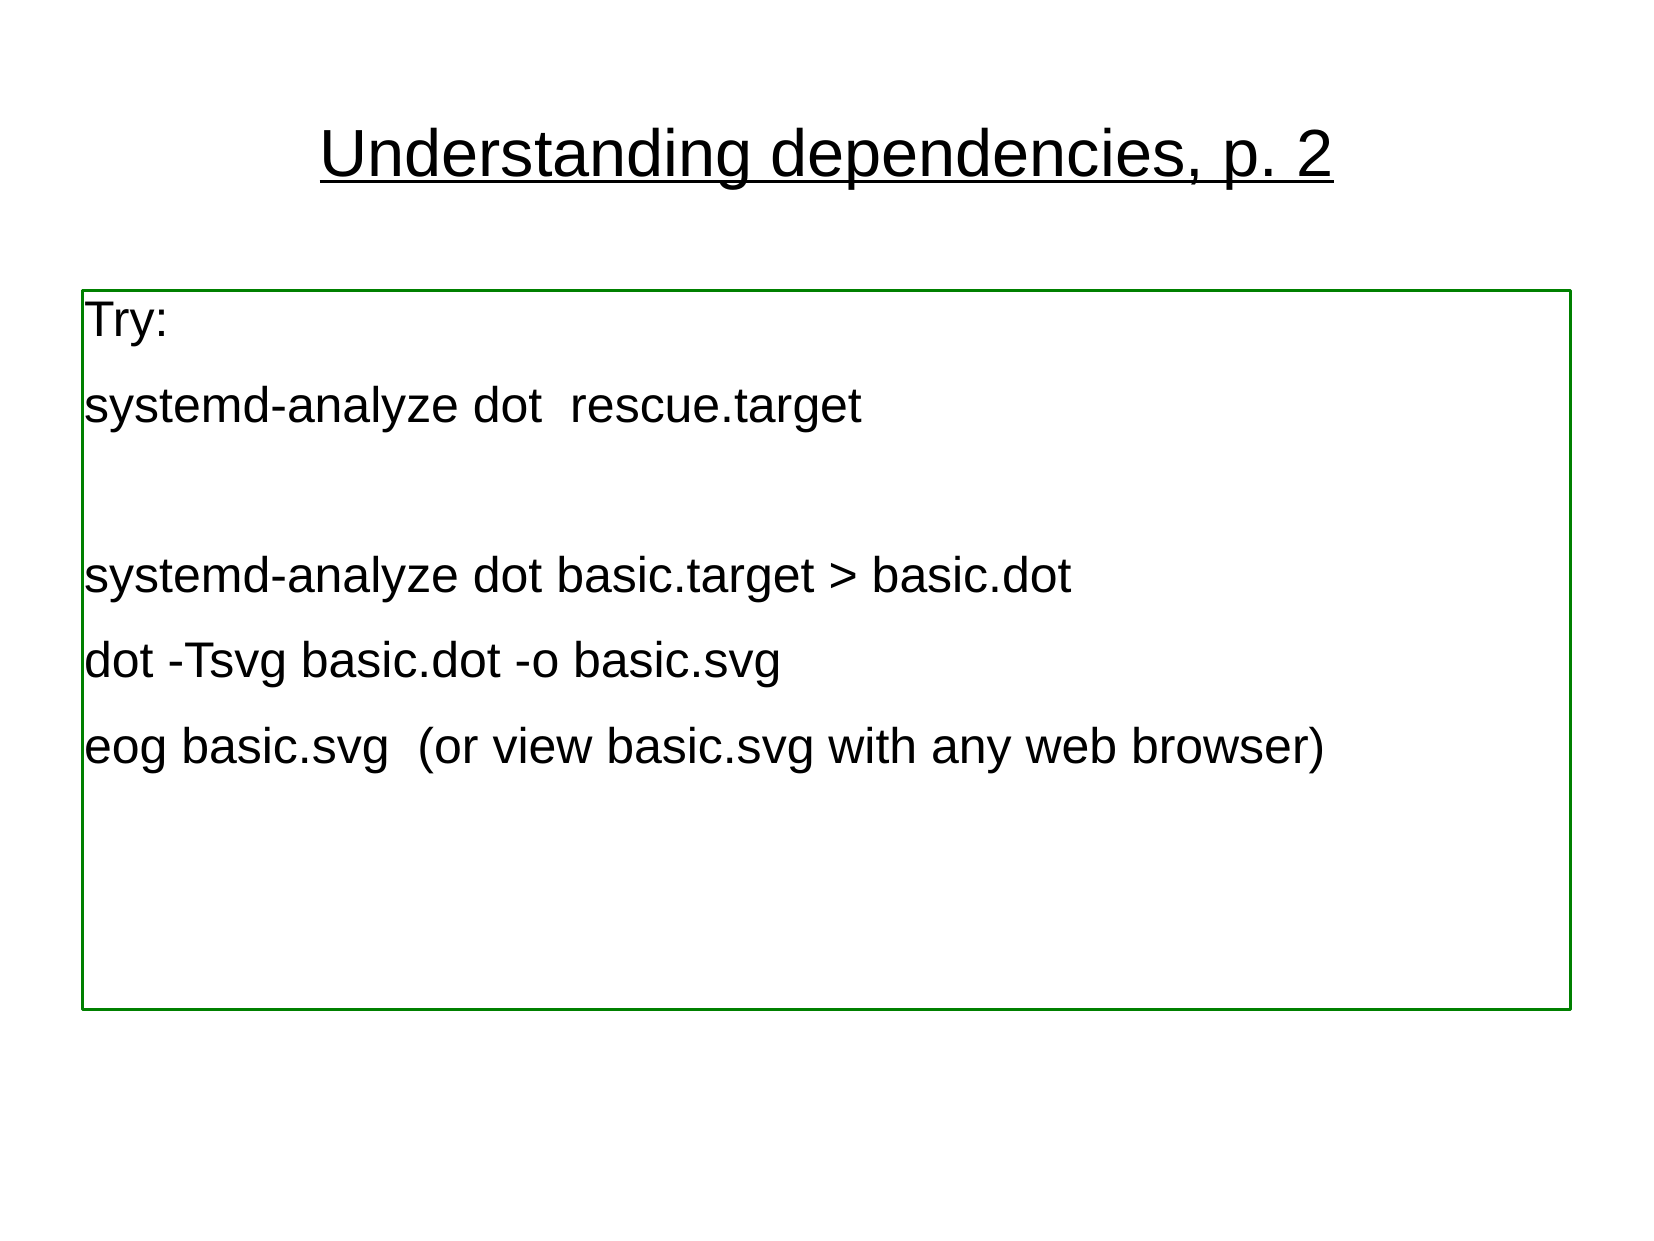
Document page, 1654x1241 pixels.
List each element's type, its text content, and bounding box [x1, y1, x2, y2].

title Understanding dependencies, p. 2 [82, 49, 1571, 257]
list Try: systemd-analyze dot rescue.target systemd-analyze dot basic.target > basic.dot dot -Tsvg basic.dot -o basic.svg eog basic.svg (or view basic.svg with any web browser) [82, 290, 1571, 1010]
